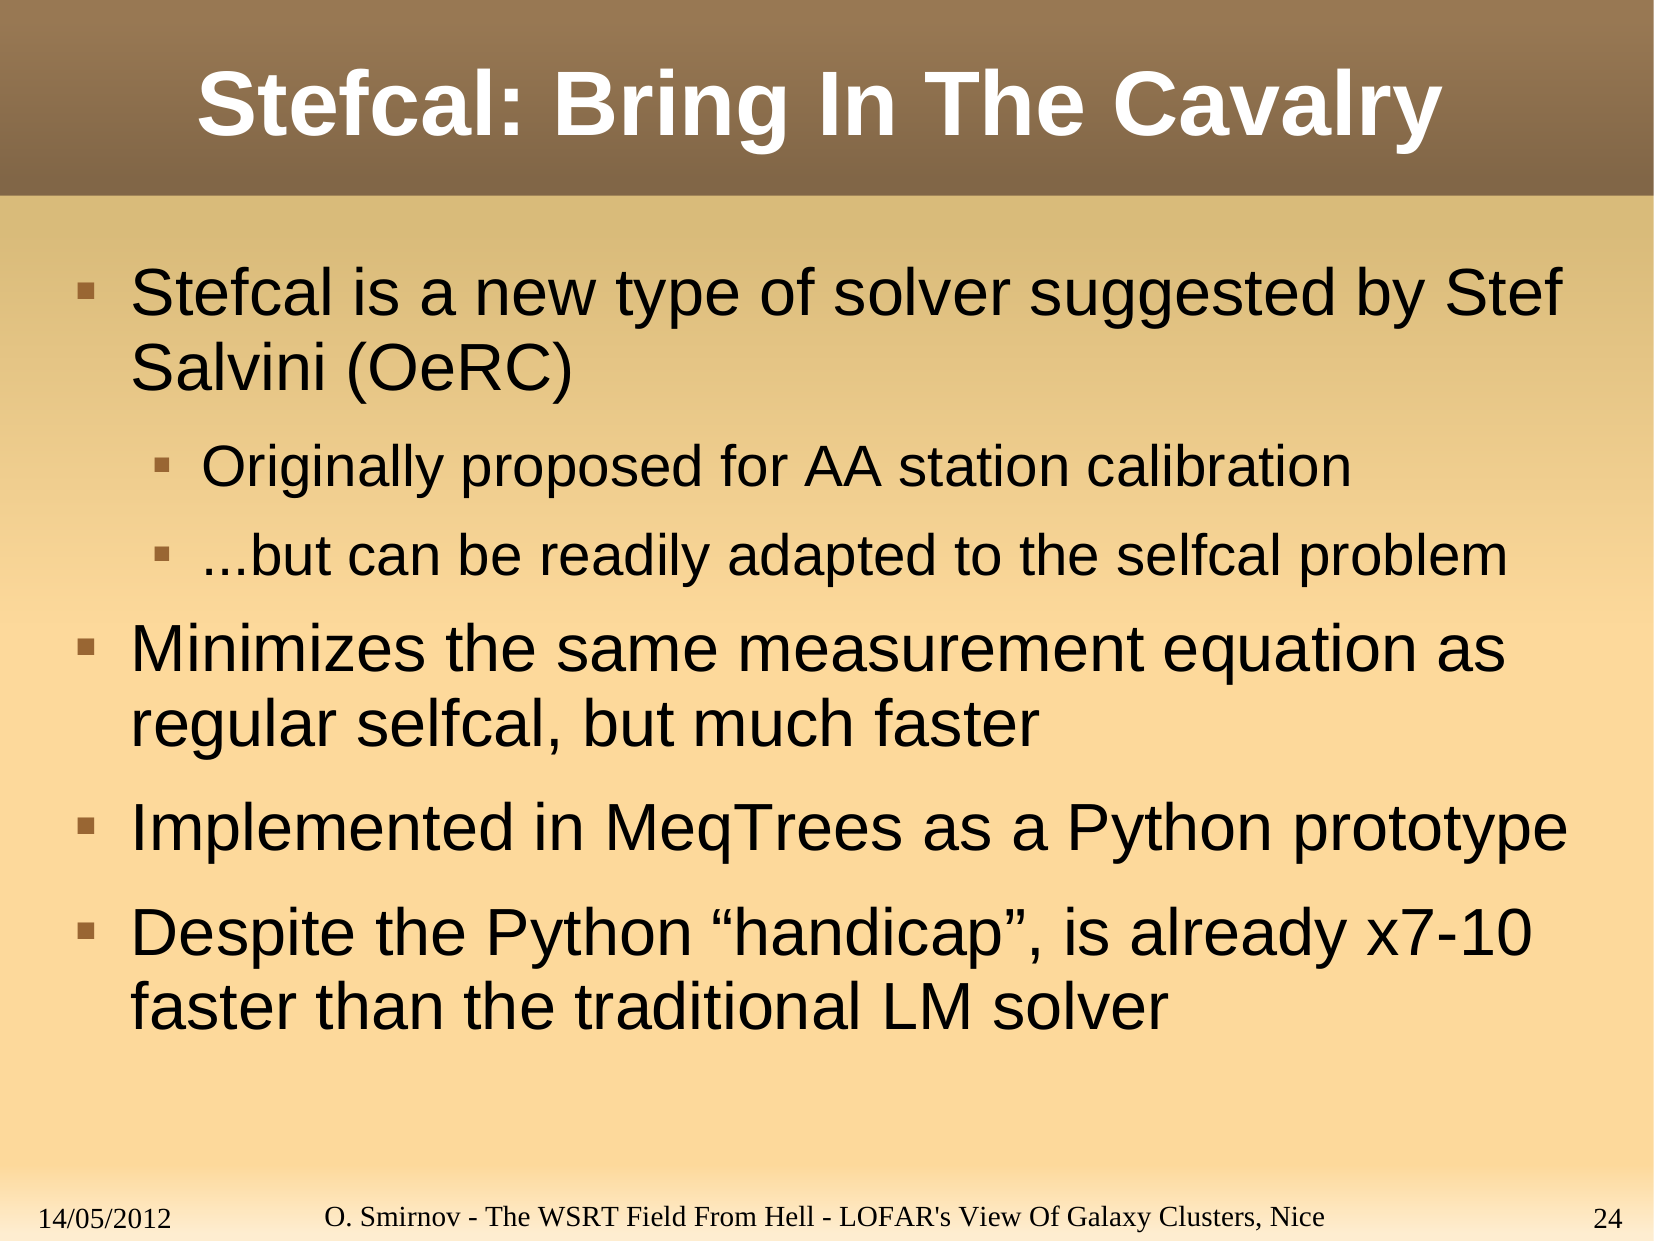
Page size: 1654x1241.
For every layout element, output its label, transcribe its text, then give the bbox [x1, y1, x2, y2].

title Stefcal: Bring In The Cavalry [76, 0, 1565, 208]
picture [0, 0, 1654, 1241]
list Stefcal is a new type of solver suggested by Stef Salvini (OeRC) Originally proposed for AA station calibration ...but can be readily adapted to the selfcal problem Minimizes the same measurement equation as regular selfcal, but much faster Implemented in MeqTrees as a Python prototype Despite the Python “handicap”, is already x7-10 faster than the traditional LM solver [60, 255, 1621, 1111]
